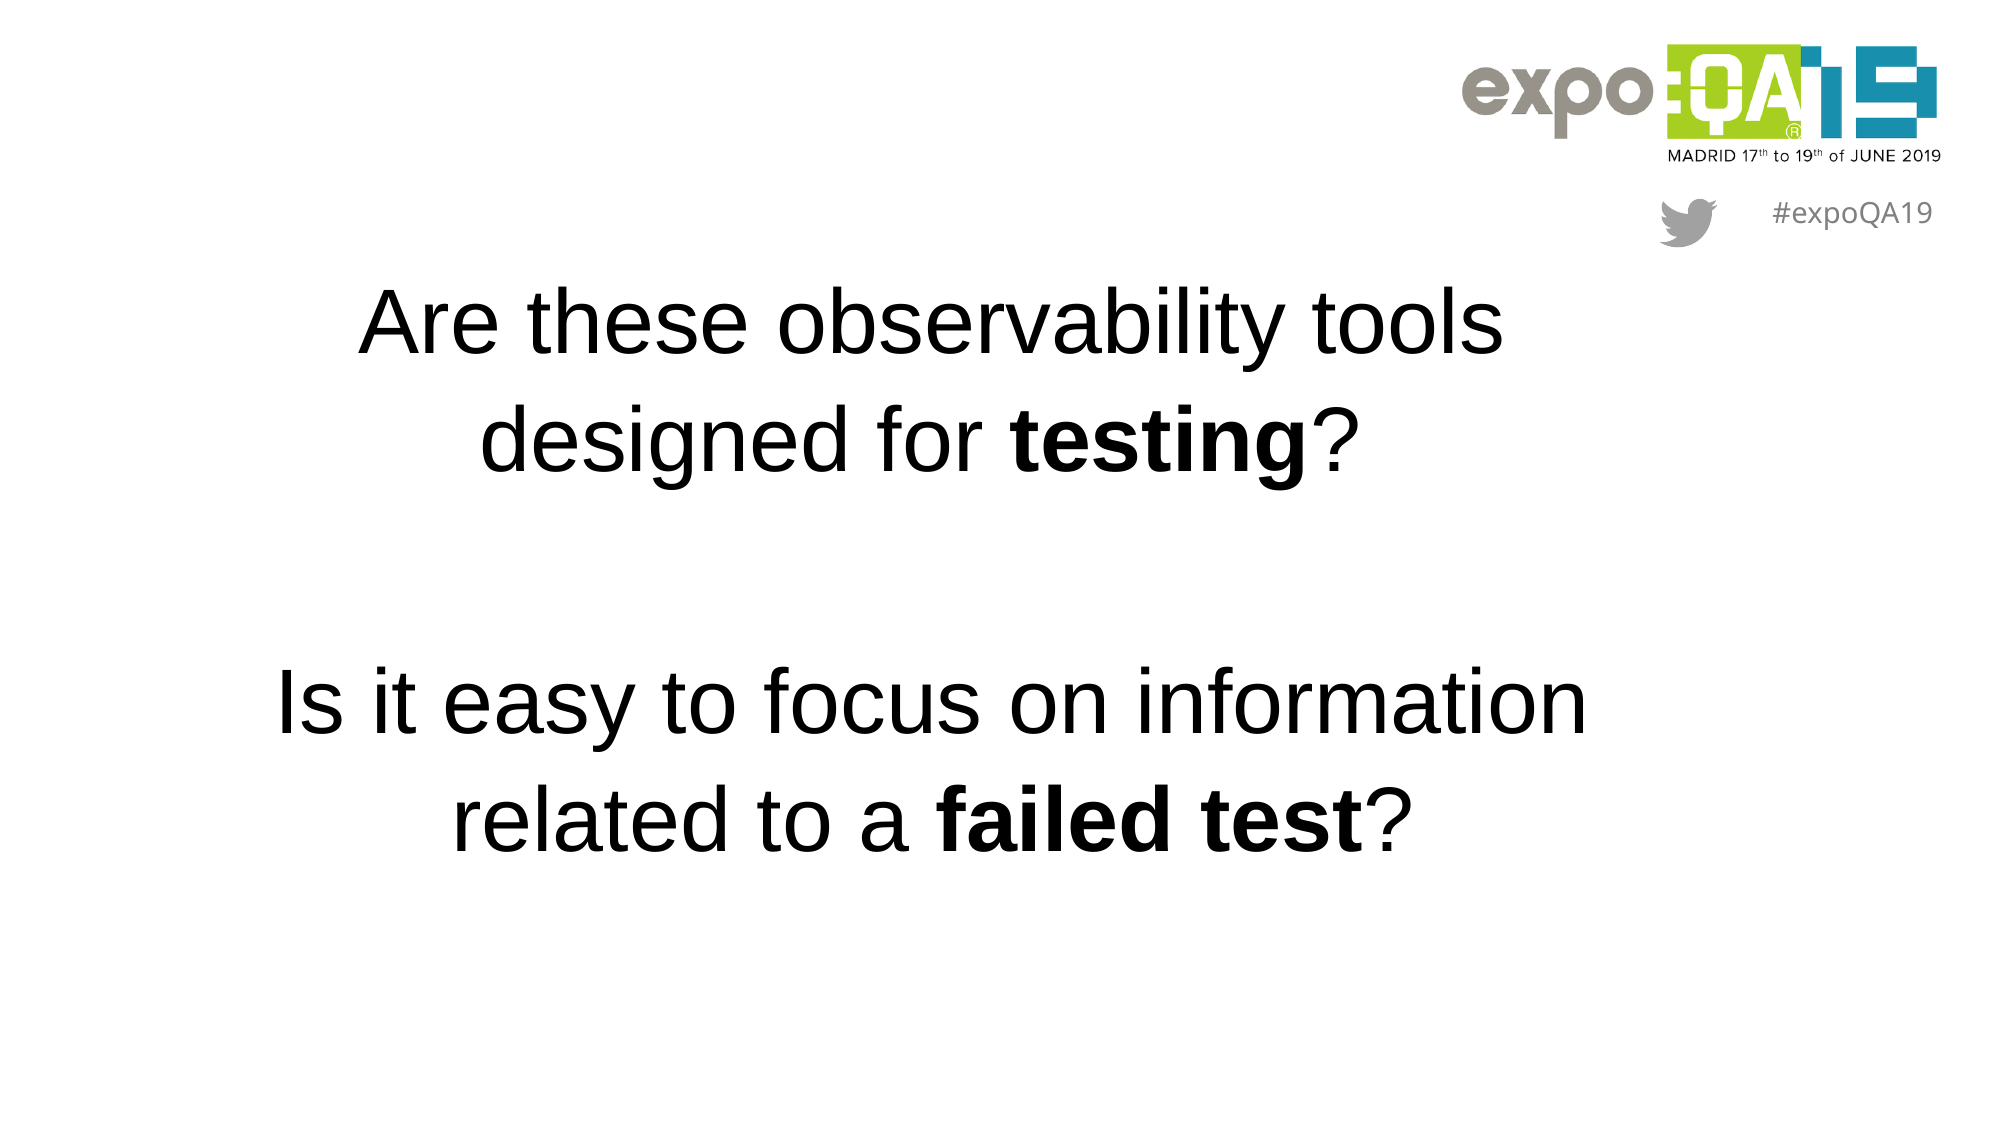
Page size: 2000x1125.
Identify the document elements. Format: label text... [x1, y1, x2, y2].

picture [1659, 193, 1718, 253]
text_box Are these observability tools designed for testing? Is it easy to focus on information related to a failed test? [259, 248, 1713, 1099]
picture [1429, 37, 1948, 165]
